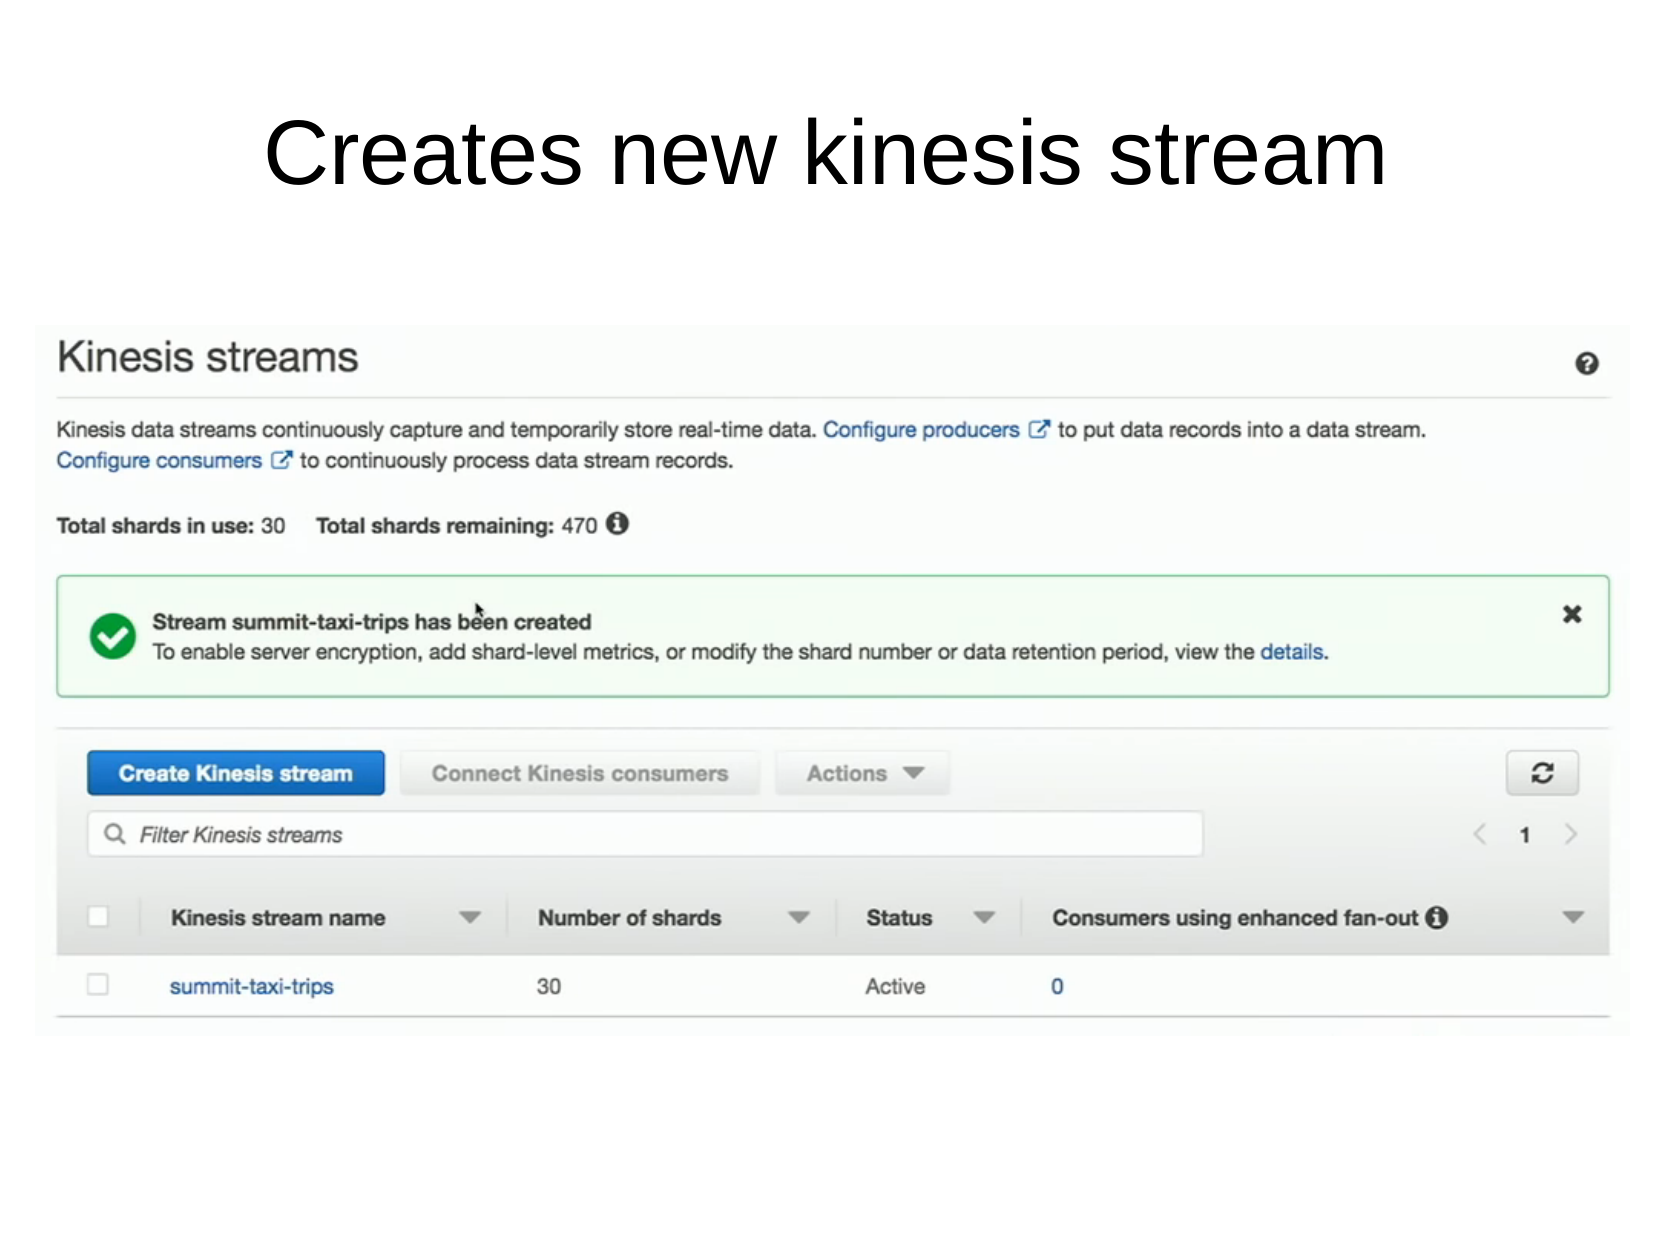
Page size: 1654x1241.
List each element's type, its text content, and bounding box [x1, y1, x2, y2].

picture [35, 325, 1630, 1036]
title Creates new kinesis stream [82, 49, 1571, 257]
